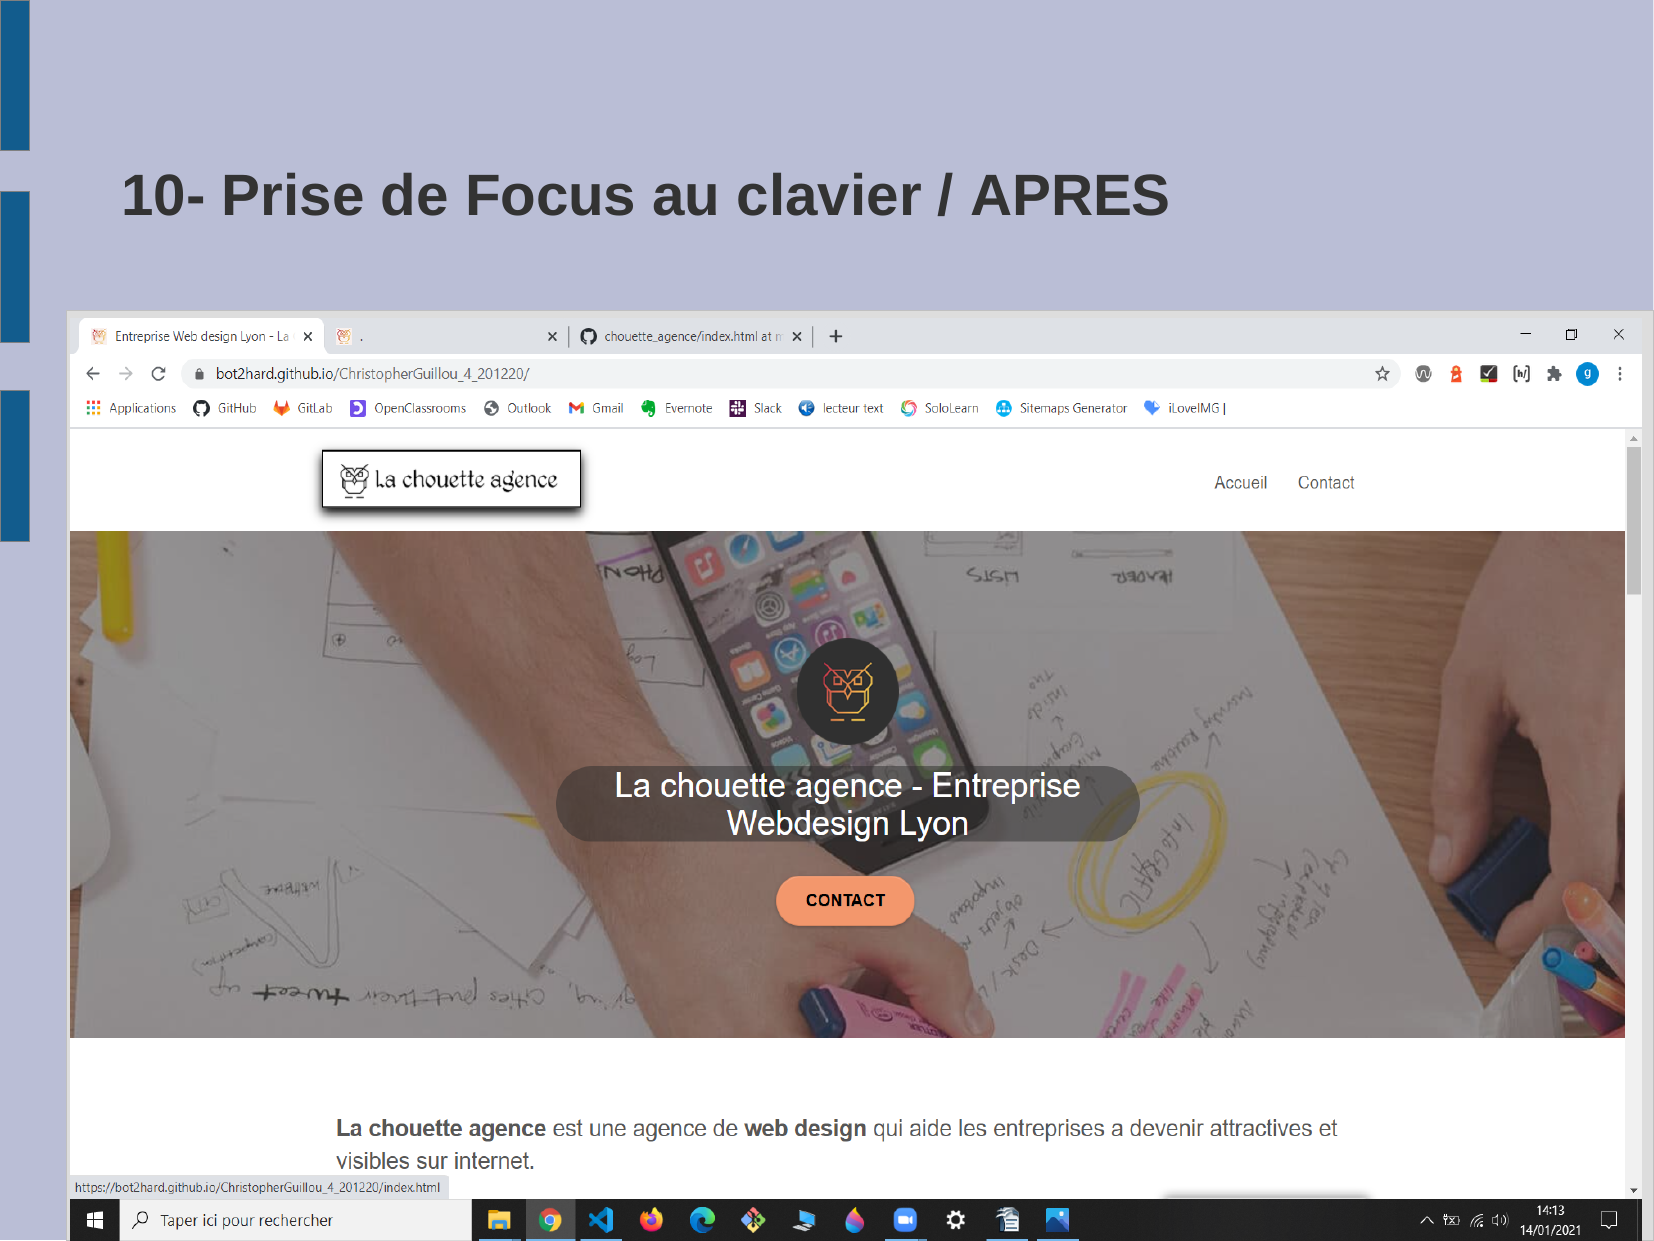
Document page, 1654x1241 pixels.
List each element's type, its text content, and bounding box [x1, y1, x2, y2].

title 10- Prise de Focus au clavier / APRES [121, 91, 1534, 299]
picture [70, 318, 1642, 1241]
